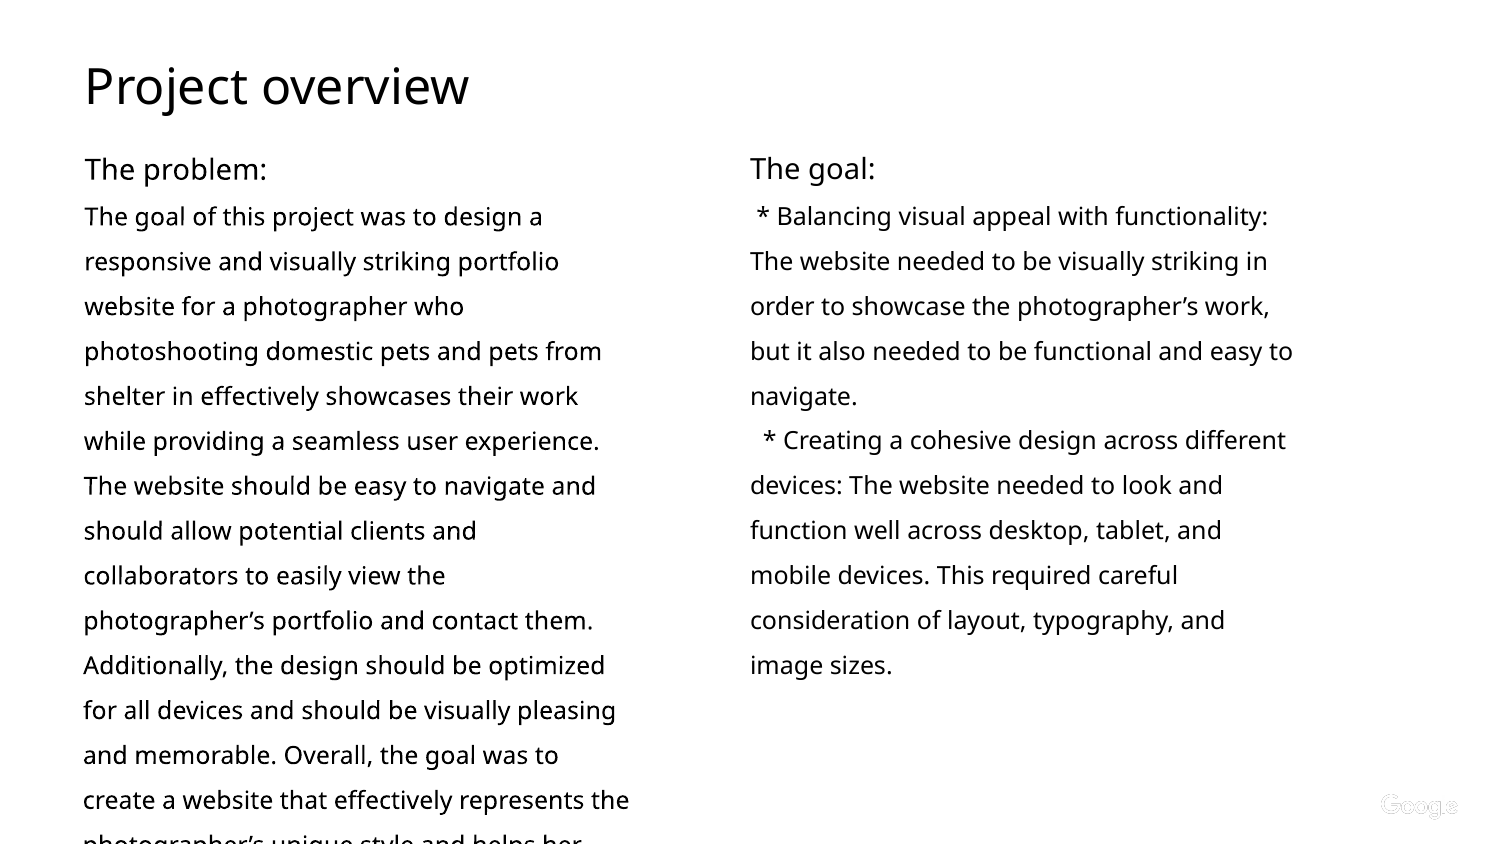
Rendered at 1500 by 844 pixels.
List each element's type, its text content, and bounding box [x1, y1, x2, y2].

text_box The goal: * Balancing visual appeal with functionality: The website needed to be visually striking in order to showcase the photographer’s work, but it also needed to be functional and easy to navigate. * Creating a cohesive design across different devices: The website needed to look and function well across desktop, tablet, and mobile devices. This required careful consideration of layout, typography, and image sizes. [750, 118, 1316, 695]
picture [1381, 794, 1458, 820]
text_box The problem: The goal of this project was to design a responsive and visually striking portfolio website for a photographer who photoshooting domestic pets and pets from shelter in effectively showcases their work while providing a seamless user experience. The website should be easy to navigate and should allow potential clients and collaborators to easily view the photographer’s portfolio and contact them. Additionally, the design should be optimized for all devices and should be visually pleasing and memorable. Overall, the goal was to create a website that effectively represents the photographer’s unique style and helps her stand out in their field. [82, 130, 650, 844]
text_box Project overview [84, 39, 1095, 130]
